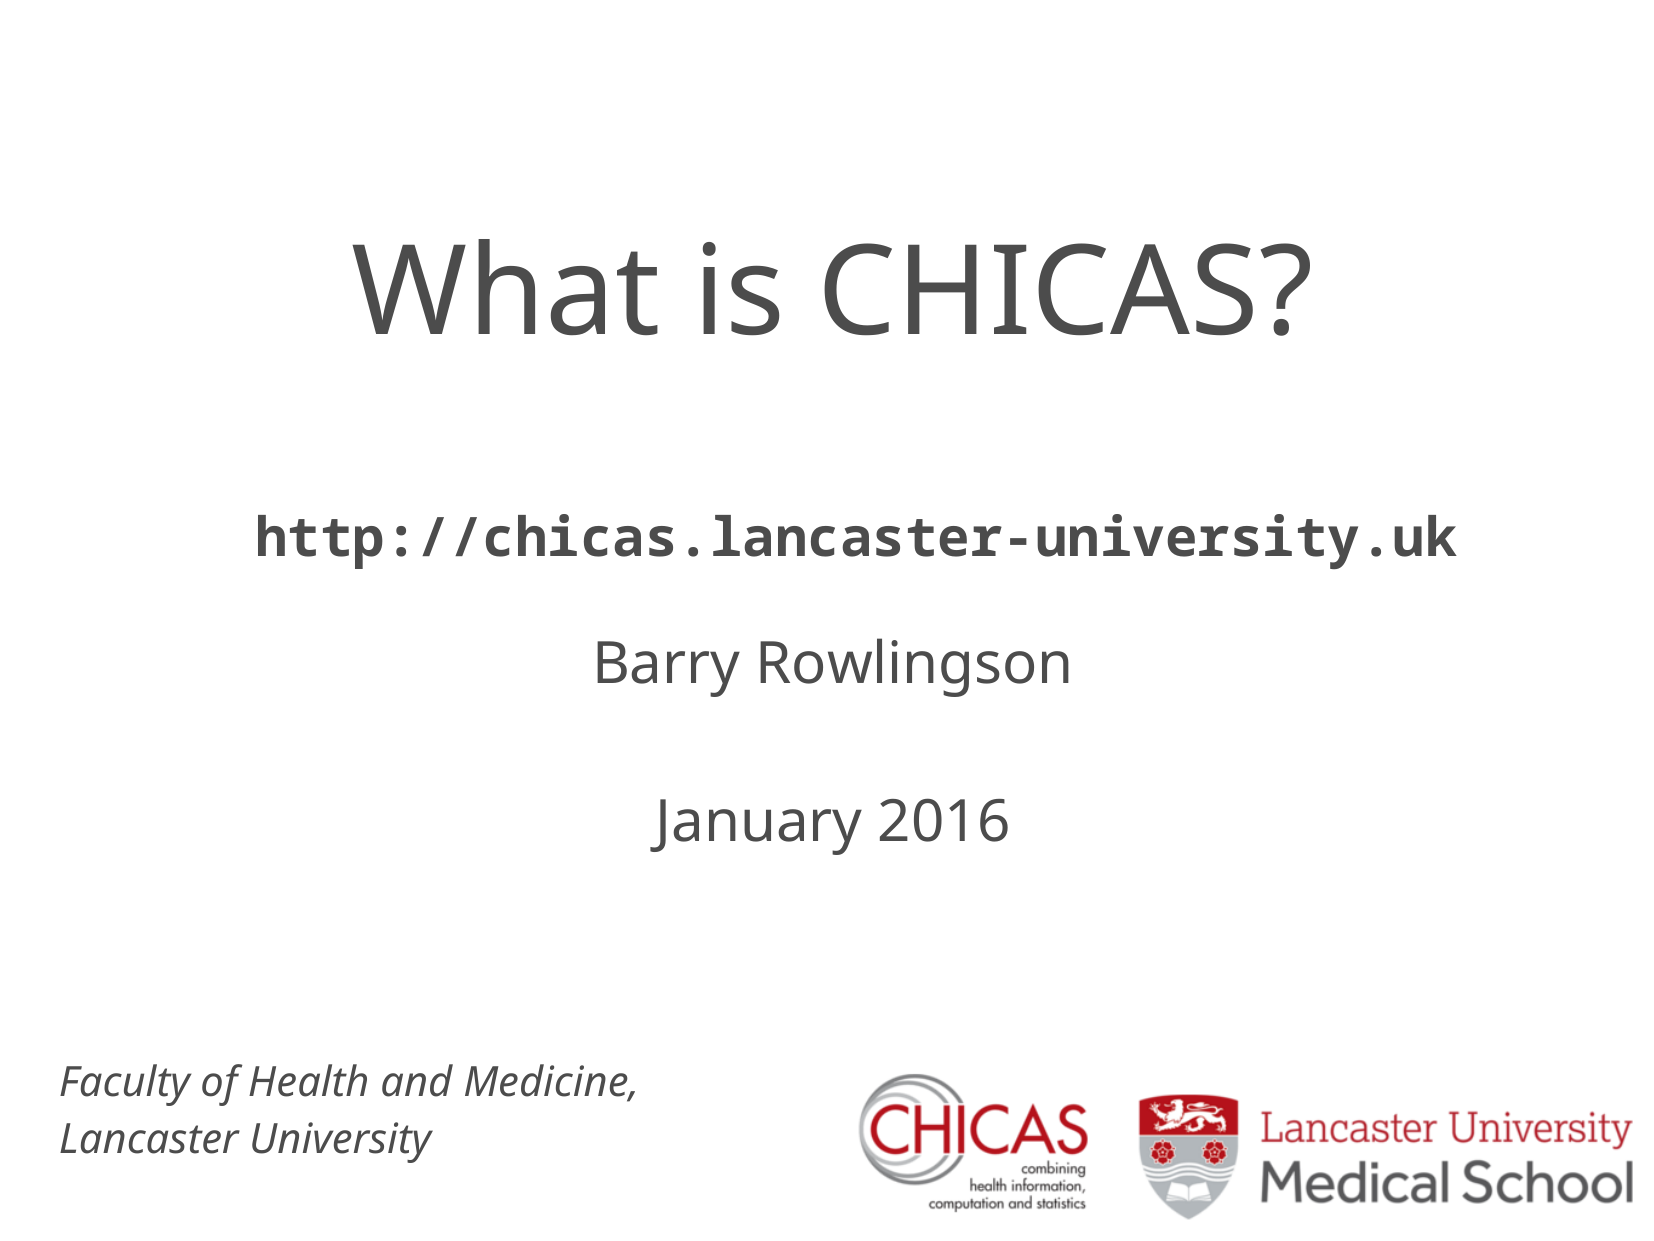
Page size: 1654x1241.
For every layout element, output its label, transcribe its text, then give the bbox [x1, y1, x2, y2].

picture [1144, 257, 1156, 274]
picture [105, 4, 1654, 1241]
text_box http://chicas.lancaster-university.uk [240, 491, 1473, 561]
picture [405, 259, 413, 274]
subtitle What is CHICAS? Barry Rowlingson January 2016 Faculty of Health and Medicine, Lancaster University [59, 274, 1608, 1093]
